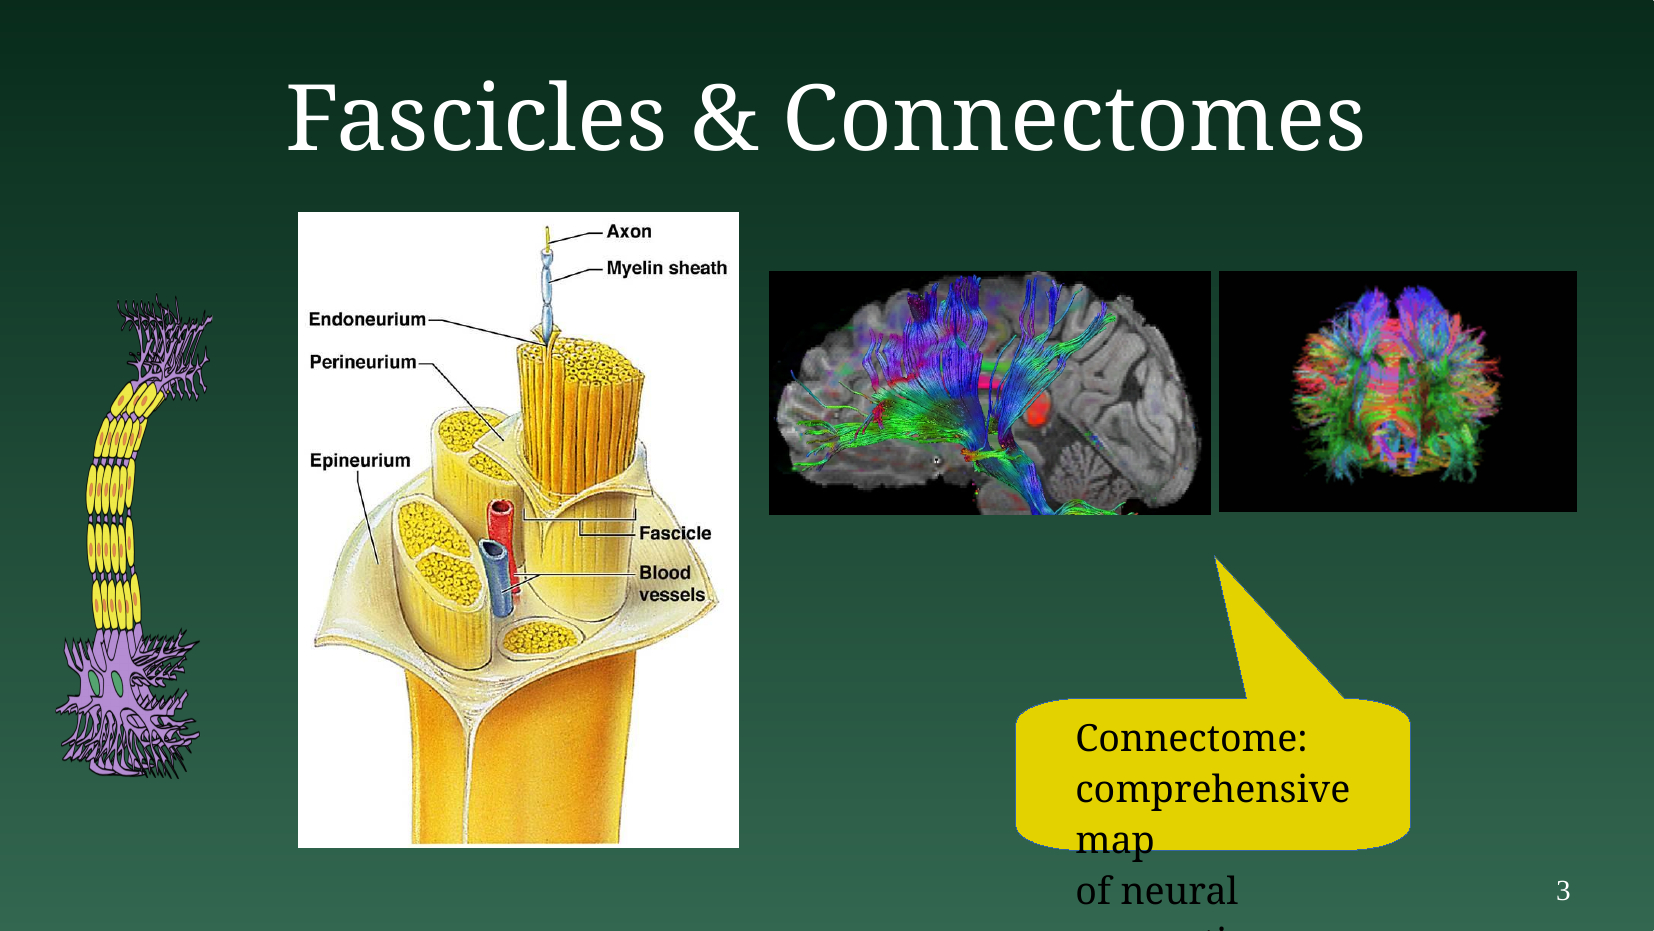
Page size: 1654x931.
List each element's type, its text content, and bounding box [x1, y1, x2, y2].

picture [769, 271, 1211, 515]
picture [1219, 271, 1577, 512]
picture [298, 212, 739, 848]
title Fascicles & Connectomes [82, 37, 1571, 193]
text_box Connectome: comprehensive map of neural connections [1015, 555, 1411, 851]
picture [53, 291, 213, 780]
